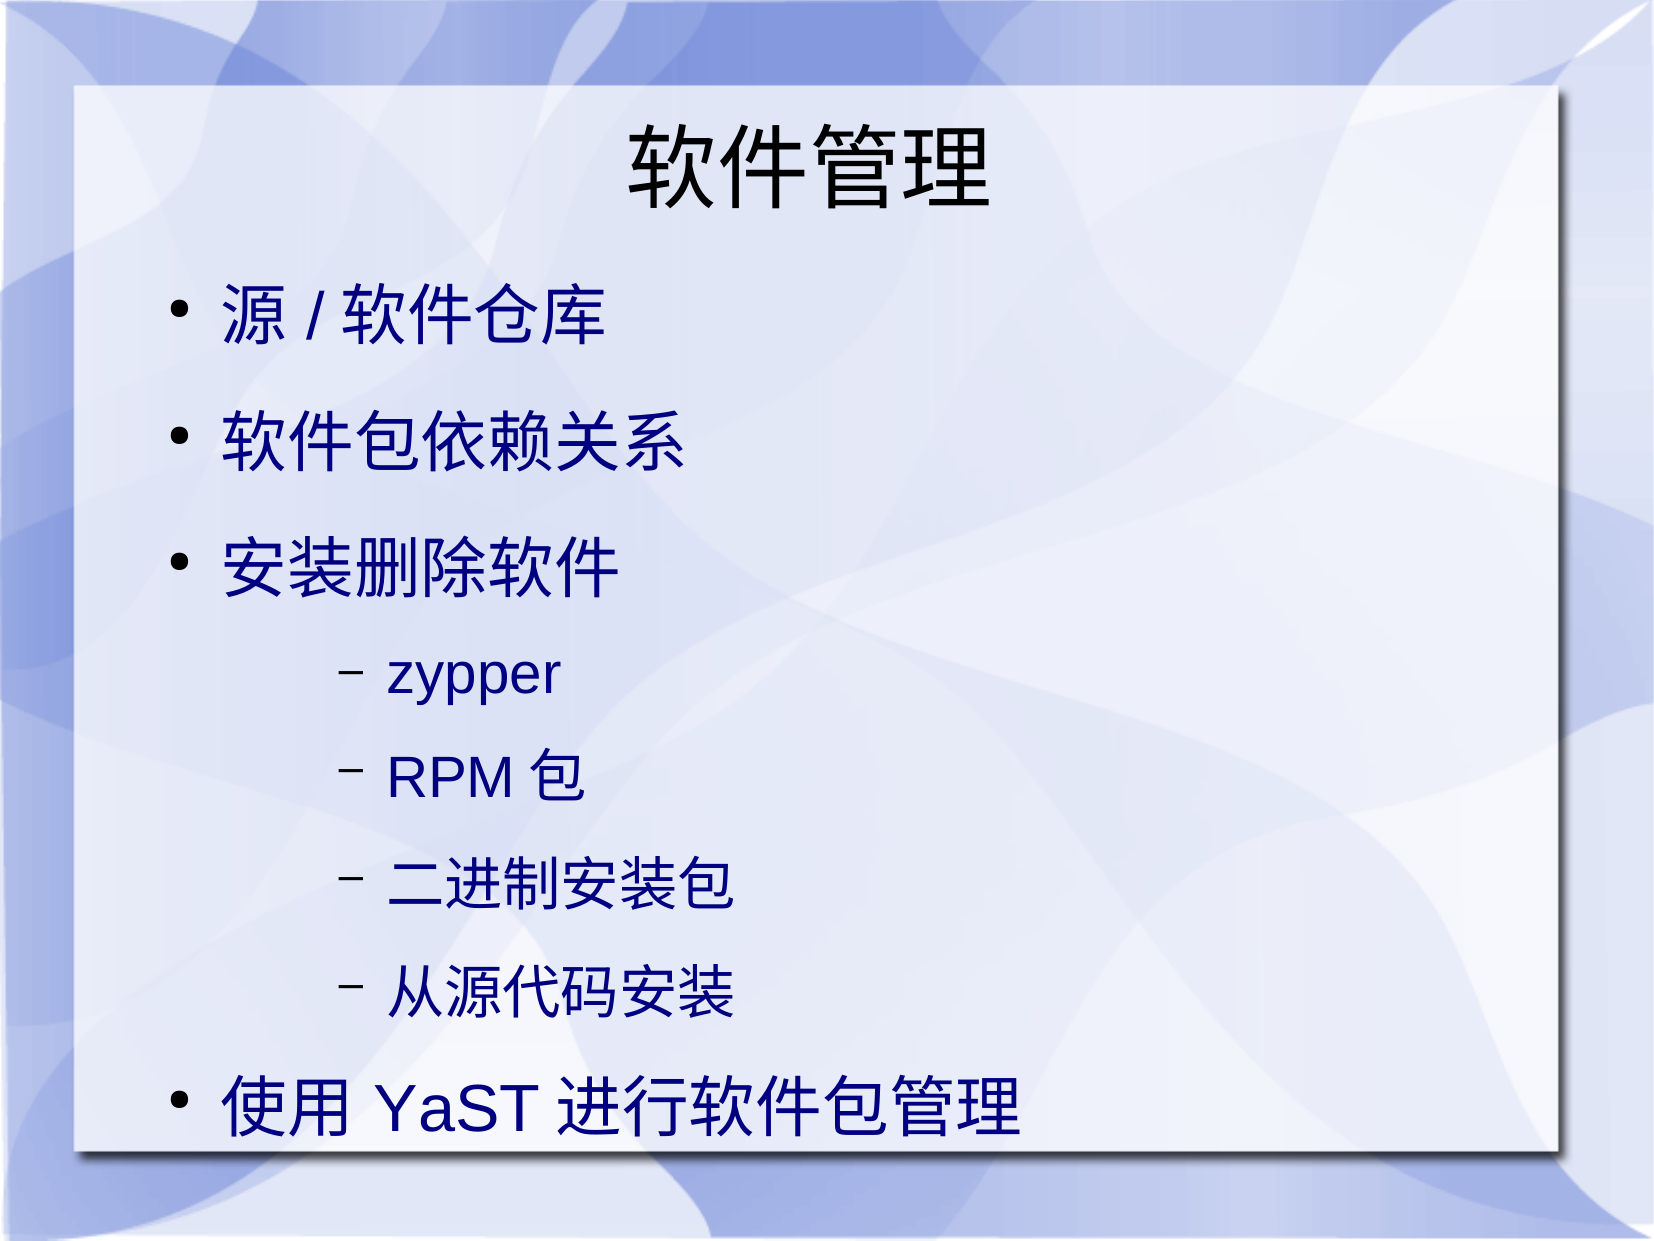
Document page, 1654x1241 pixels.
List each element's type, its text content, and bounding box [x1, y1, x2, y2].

picture [0, 0, 1654, 1241]
list 源/软件仓库 软件包依赖关系 安装删除软件 zypper RPM包 二进制安装包 从源代码安装 使用YaST进行软件包管理 [150, 262, 1501, 1088]
title 软件管理 [82, 98, 1536, 226]
